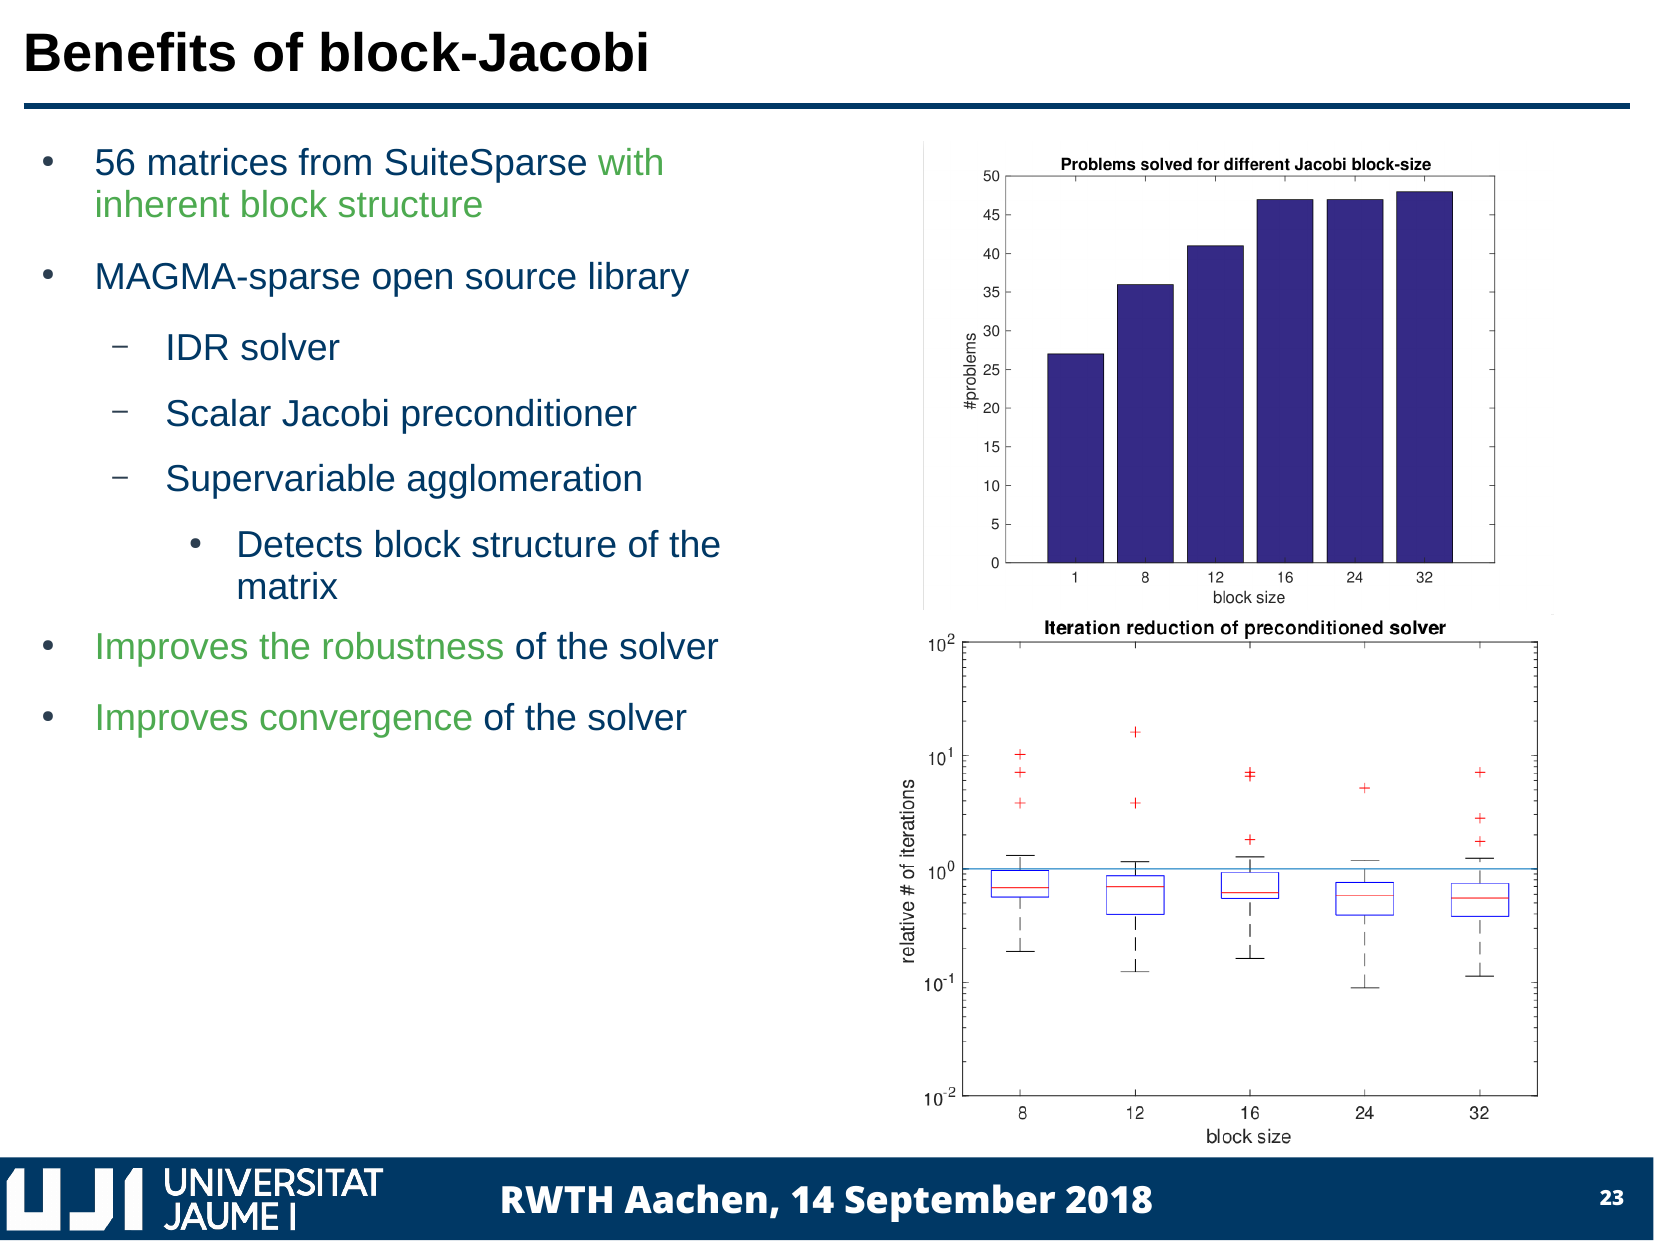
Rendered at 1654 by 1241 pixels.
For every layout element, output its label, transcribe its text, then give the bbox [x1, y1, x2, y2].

title Benefits of block-Jacobi [23, 0, 1630, 107]
list 56 matrices from SuiteSparse with inherent block structure MAGMA-sparse open source library IDR solver Scalar Jacobi preconditioner Supervariable agglomeration Detects block structure of the matrix Improves the robustness of the solver Improves convergence of the solver [23, 141, 808, 1134]
picture [885, 141, 1554, 1152]
picture [0, 1158, 390, 1241]
